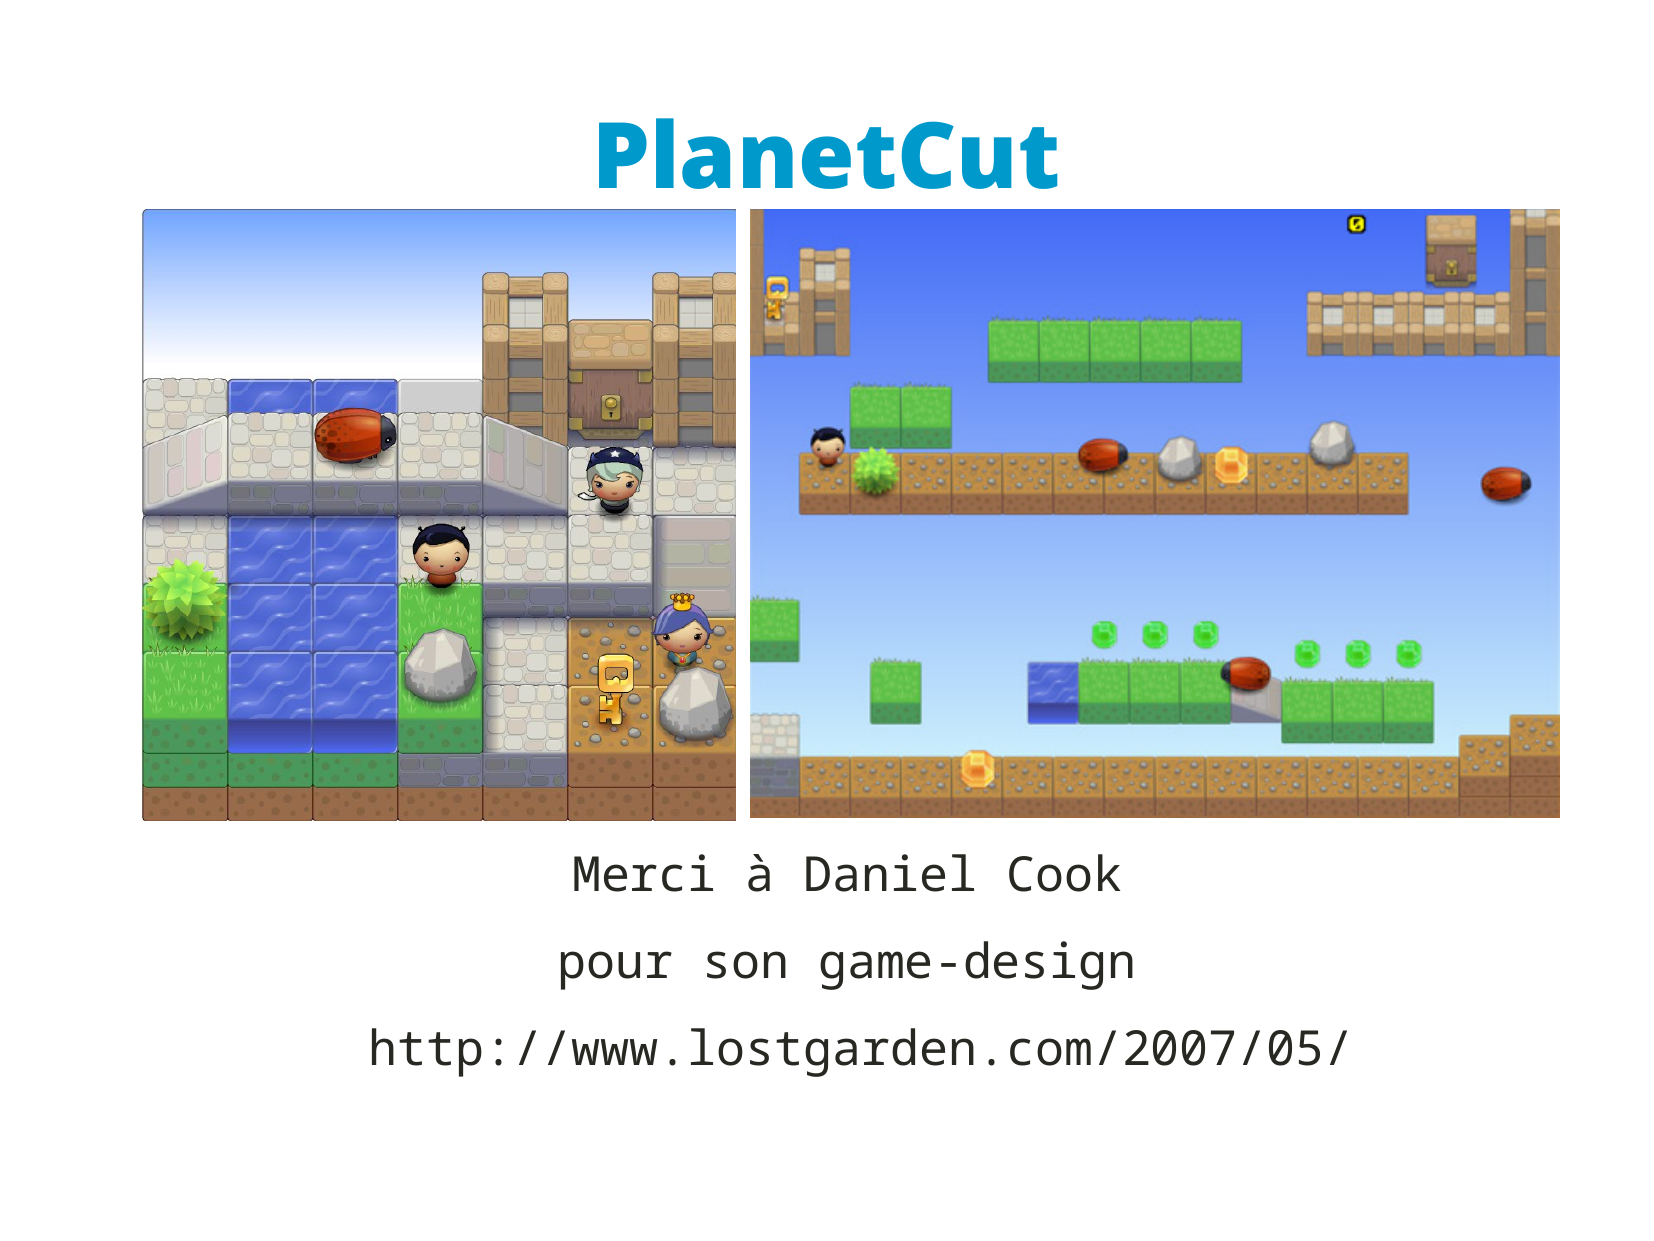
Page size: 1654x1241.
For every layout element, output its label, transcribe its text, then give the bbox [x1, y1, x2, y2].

picture [750, 209, 1560, 818]
title PlanetCut [82, 49, 1571, 257]
list Merci à Daniel Cook pour son game-design http://www.lostgarden.com/2007/05/ [135, 840, 1561, 1081]
picture [141, 209, 736, 821]
